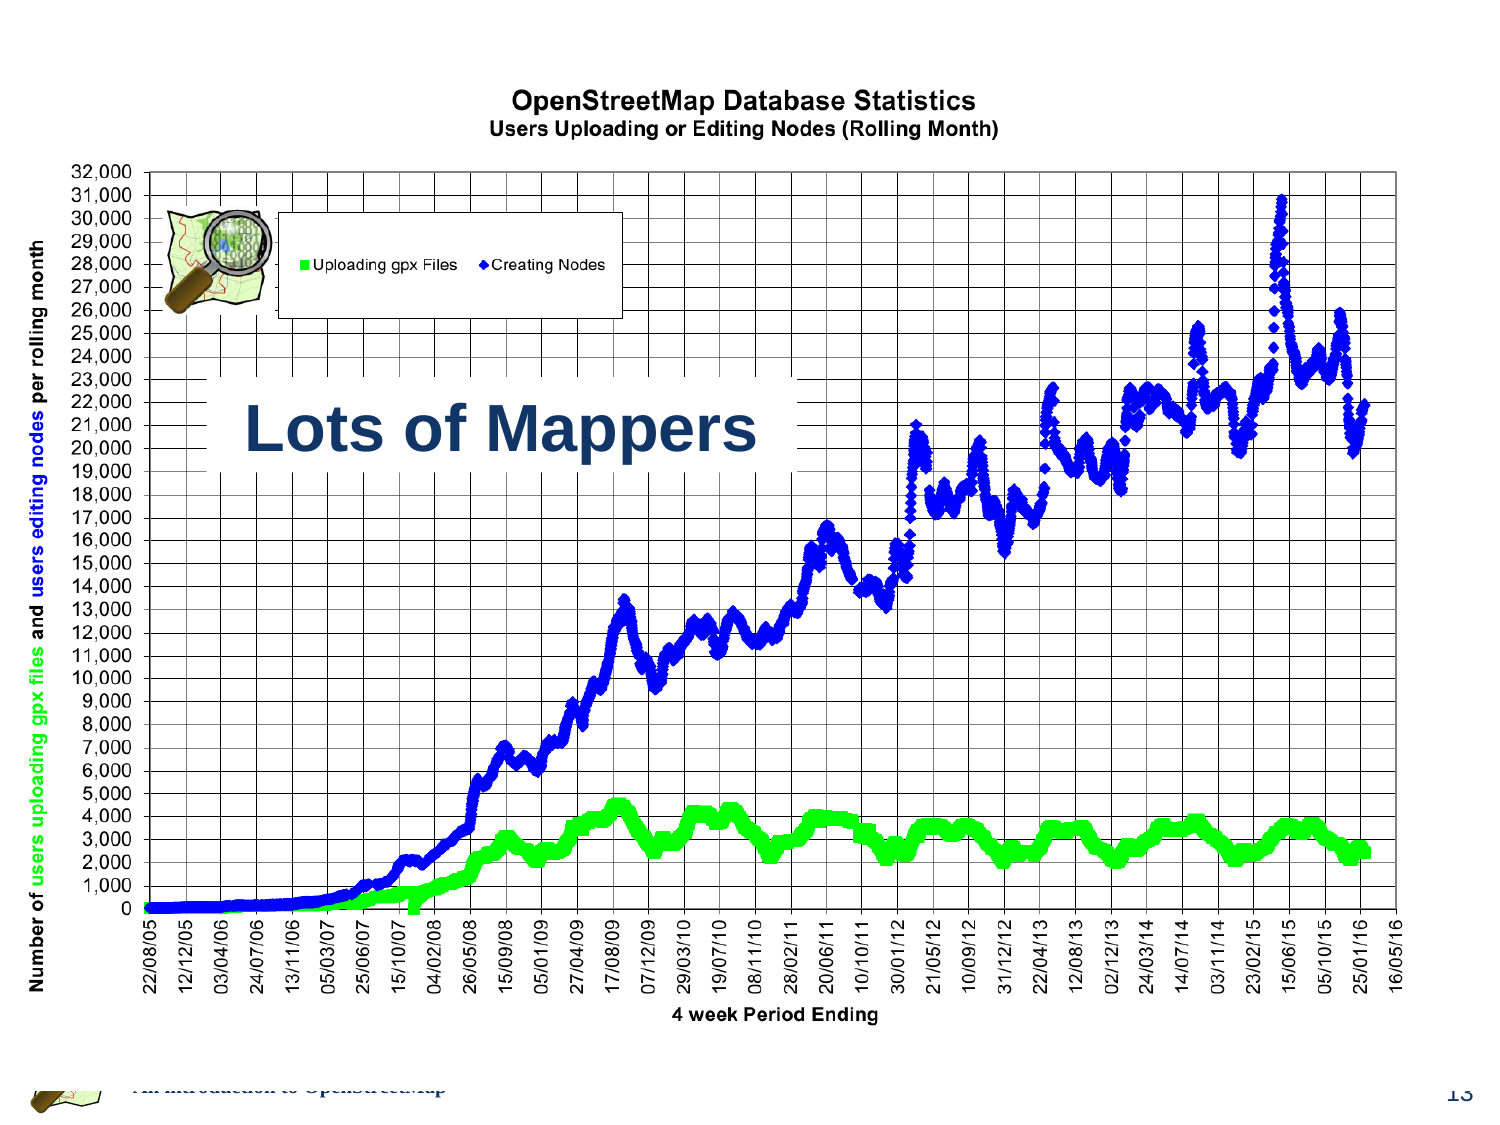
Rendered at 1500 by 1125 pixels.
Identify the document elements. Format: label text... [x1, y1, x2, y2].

picture [0, 31, 1499, 1114]
title Lots of Mappers [206, 377, 798, 473]
